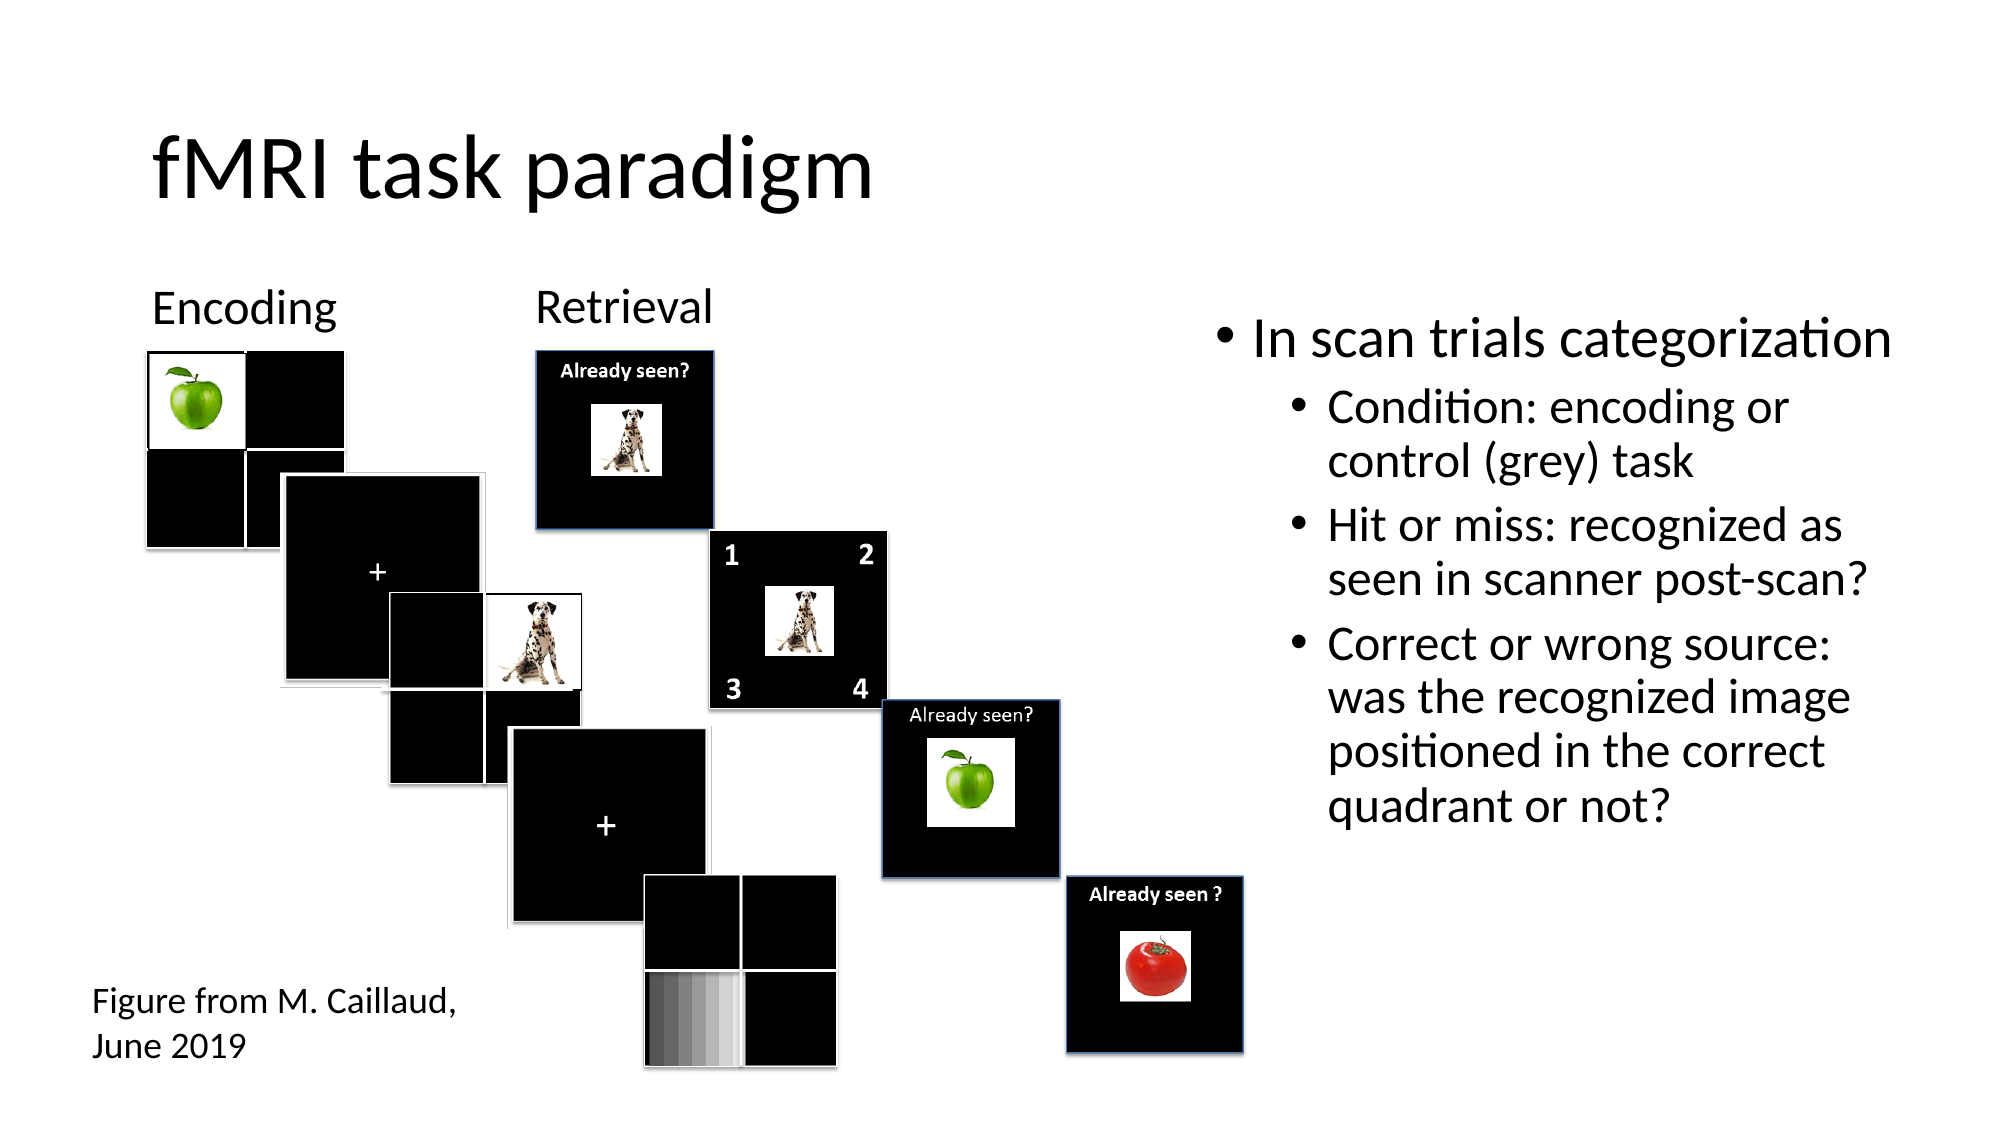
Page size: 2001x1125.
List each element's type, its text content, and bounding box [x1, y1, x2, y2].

title fMRI task paradigm [137, 59, 1863, 278]
text_box Retrieval [491, 274, 759, 343]
text_box Figure from M. Caillaud, June 2019 [77, 968, 530, 1074]
text_box Encoding [136, 274, 404, 343]
picture [140, 347, 1249, 1075]
list In scan trials categorization Condition: encoding or control (grey) task Hit or miss: recognized as seen in scanner post-scan? Correct or wrong source: was the recognized image positioned in the correct quadrant or not? [1200, 299, 1926, 1014]
